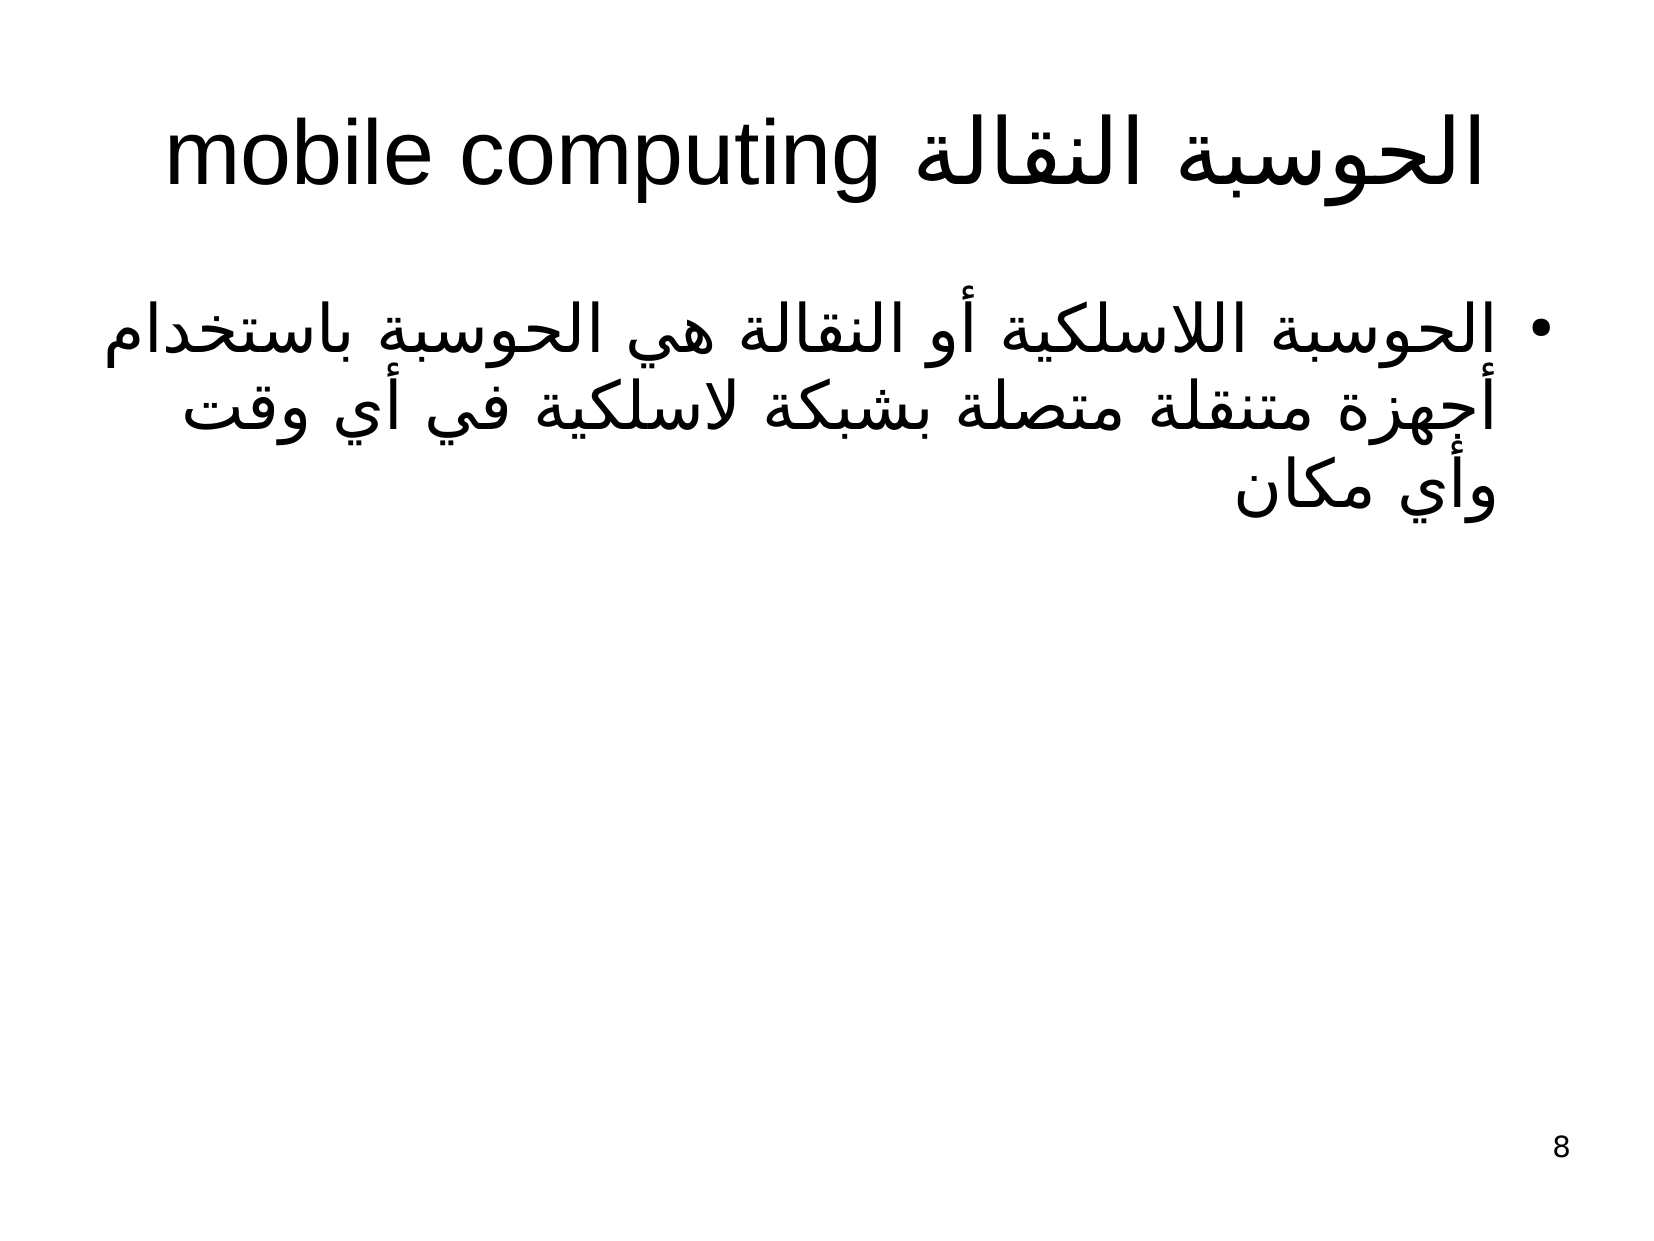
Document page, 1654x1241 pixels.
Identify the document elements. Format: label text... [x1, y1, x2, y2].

list الحوسبة اللاسلكية أو النقالة هي الحوسبة باستخدام أجهزة متنقلة متصلة بشبكة لاسلكية في أي وقت وأي مكان [82, 290, 1571, 1010]
title الحوسبة النقالة mobile computing [82, 49, 1571, 257]
